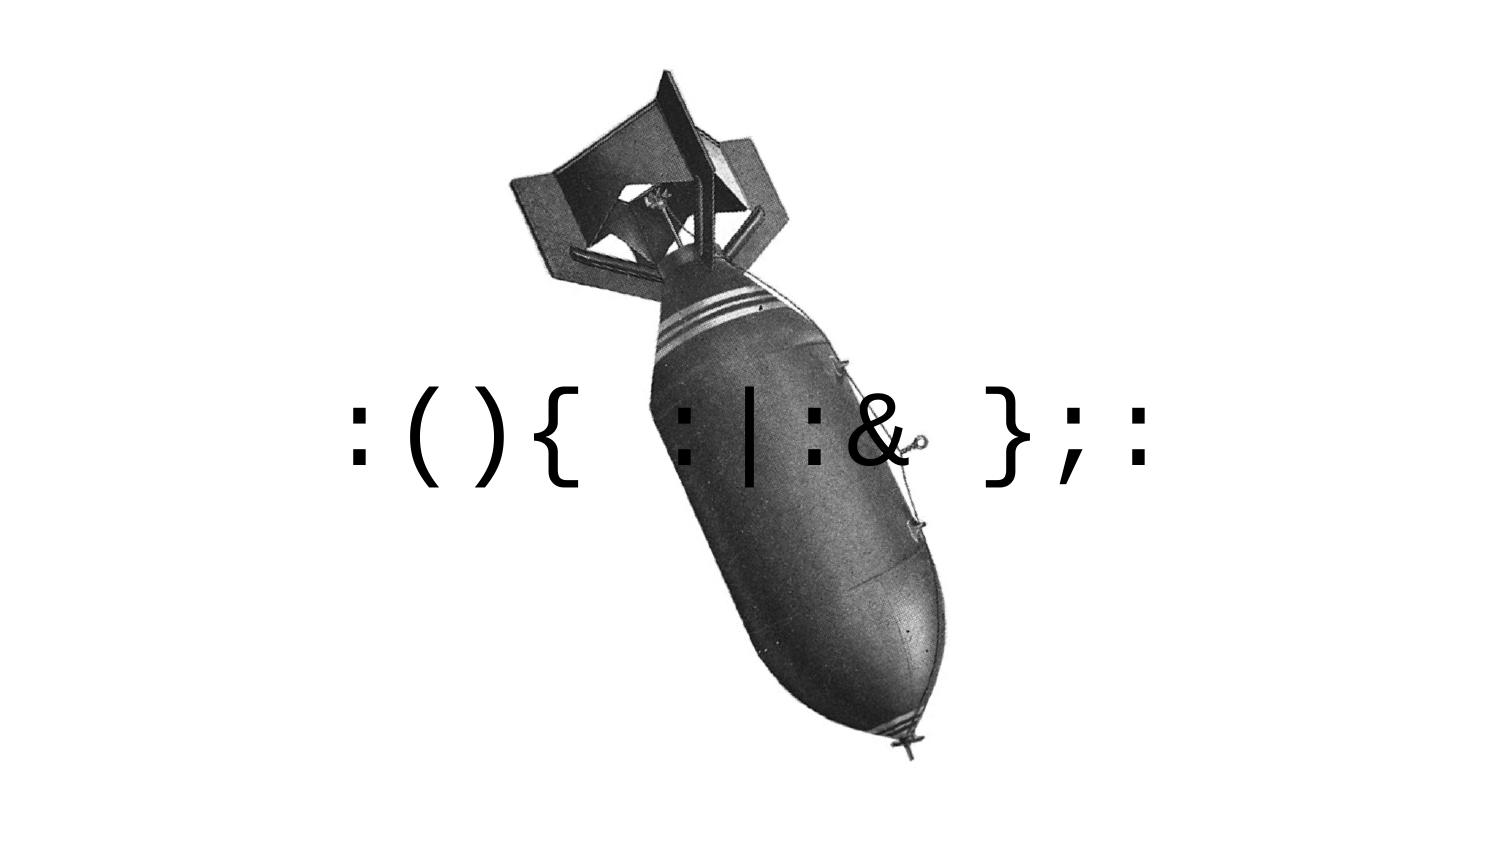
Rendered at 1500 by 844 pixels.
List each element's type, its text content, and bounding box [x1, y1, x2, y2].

picture [666, 591, 1088, 844]
title :(){ :|:& };: [51, 253, 1449, 591]
picture [459, 0, 880, 253]
